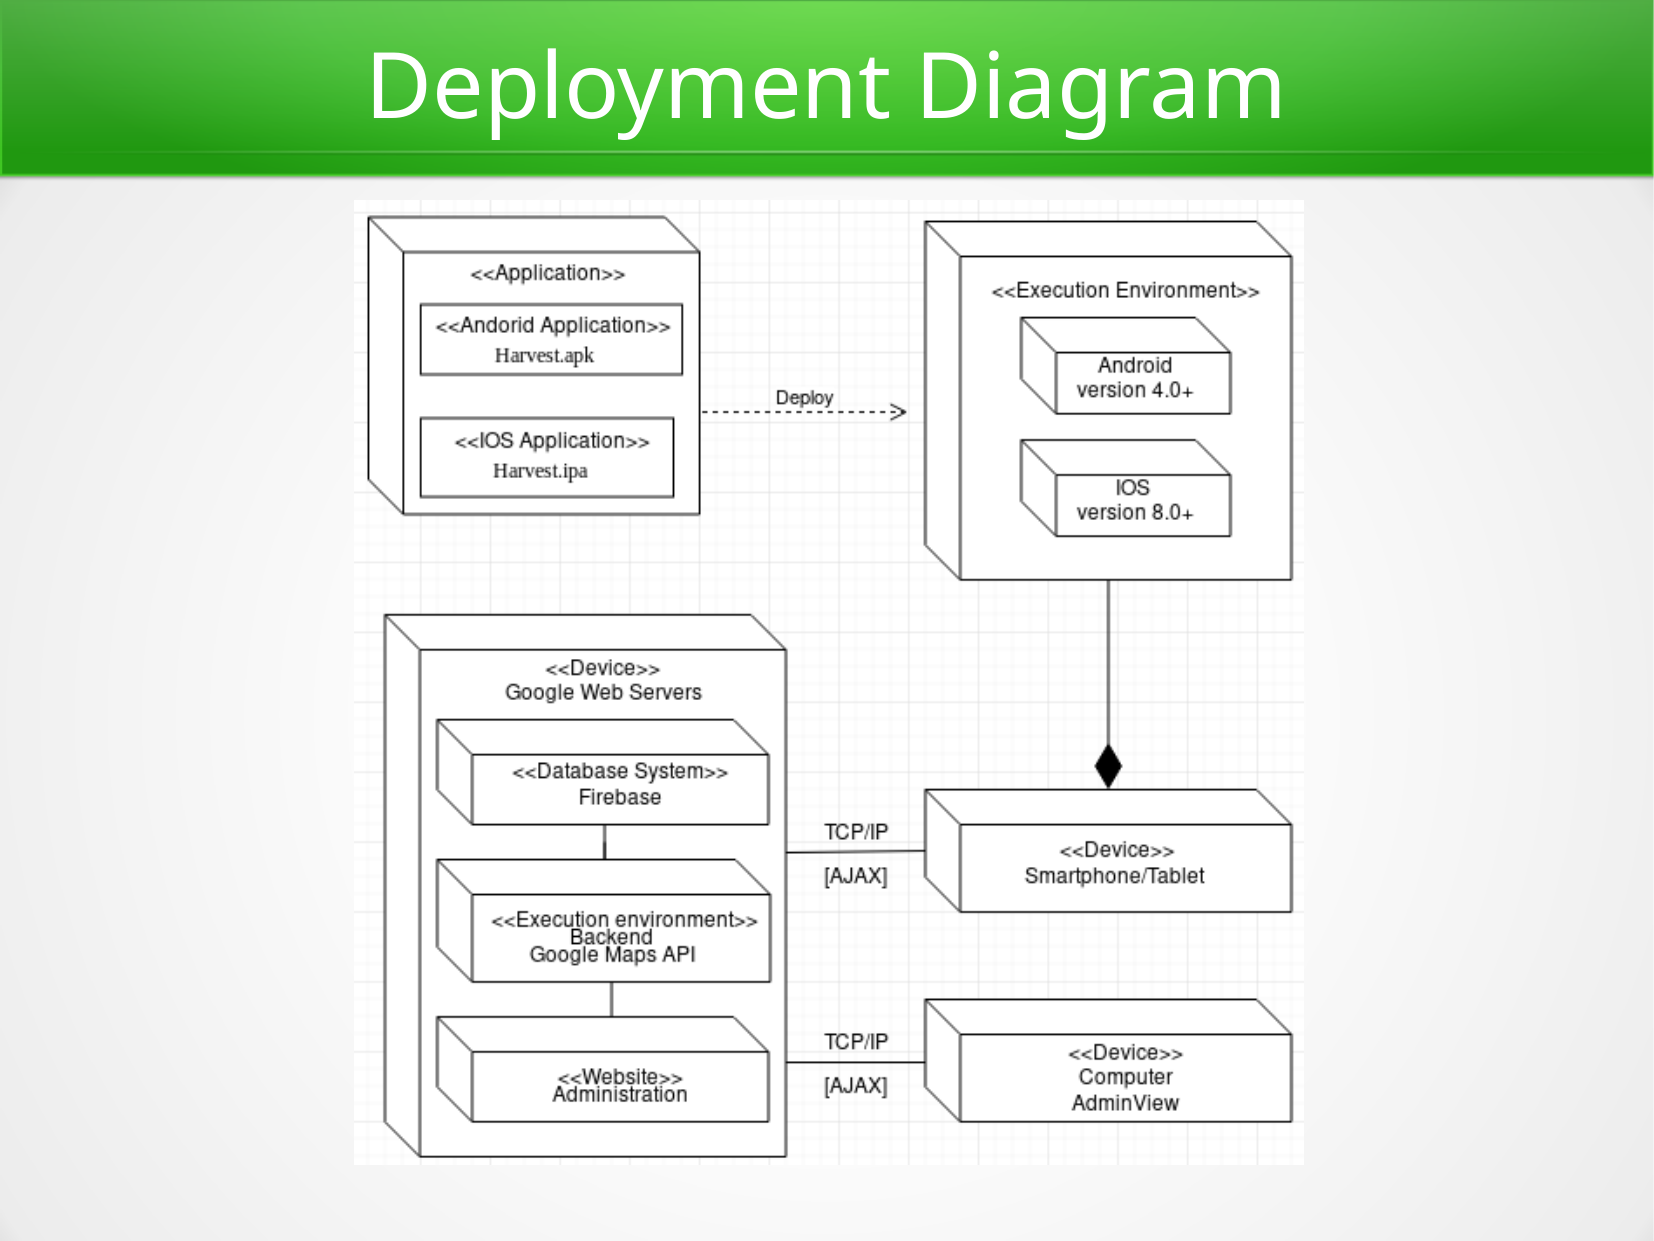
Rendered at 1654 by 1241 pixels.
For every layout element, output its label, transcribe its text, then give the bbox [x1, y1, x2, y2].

picture [0, 0, 1654, 1241]
title Deployment Diagram [82, 11, 1571, 154]
